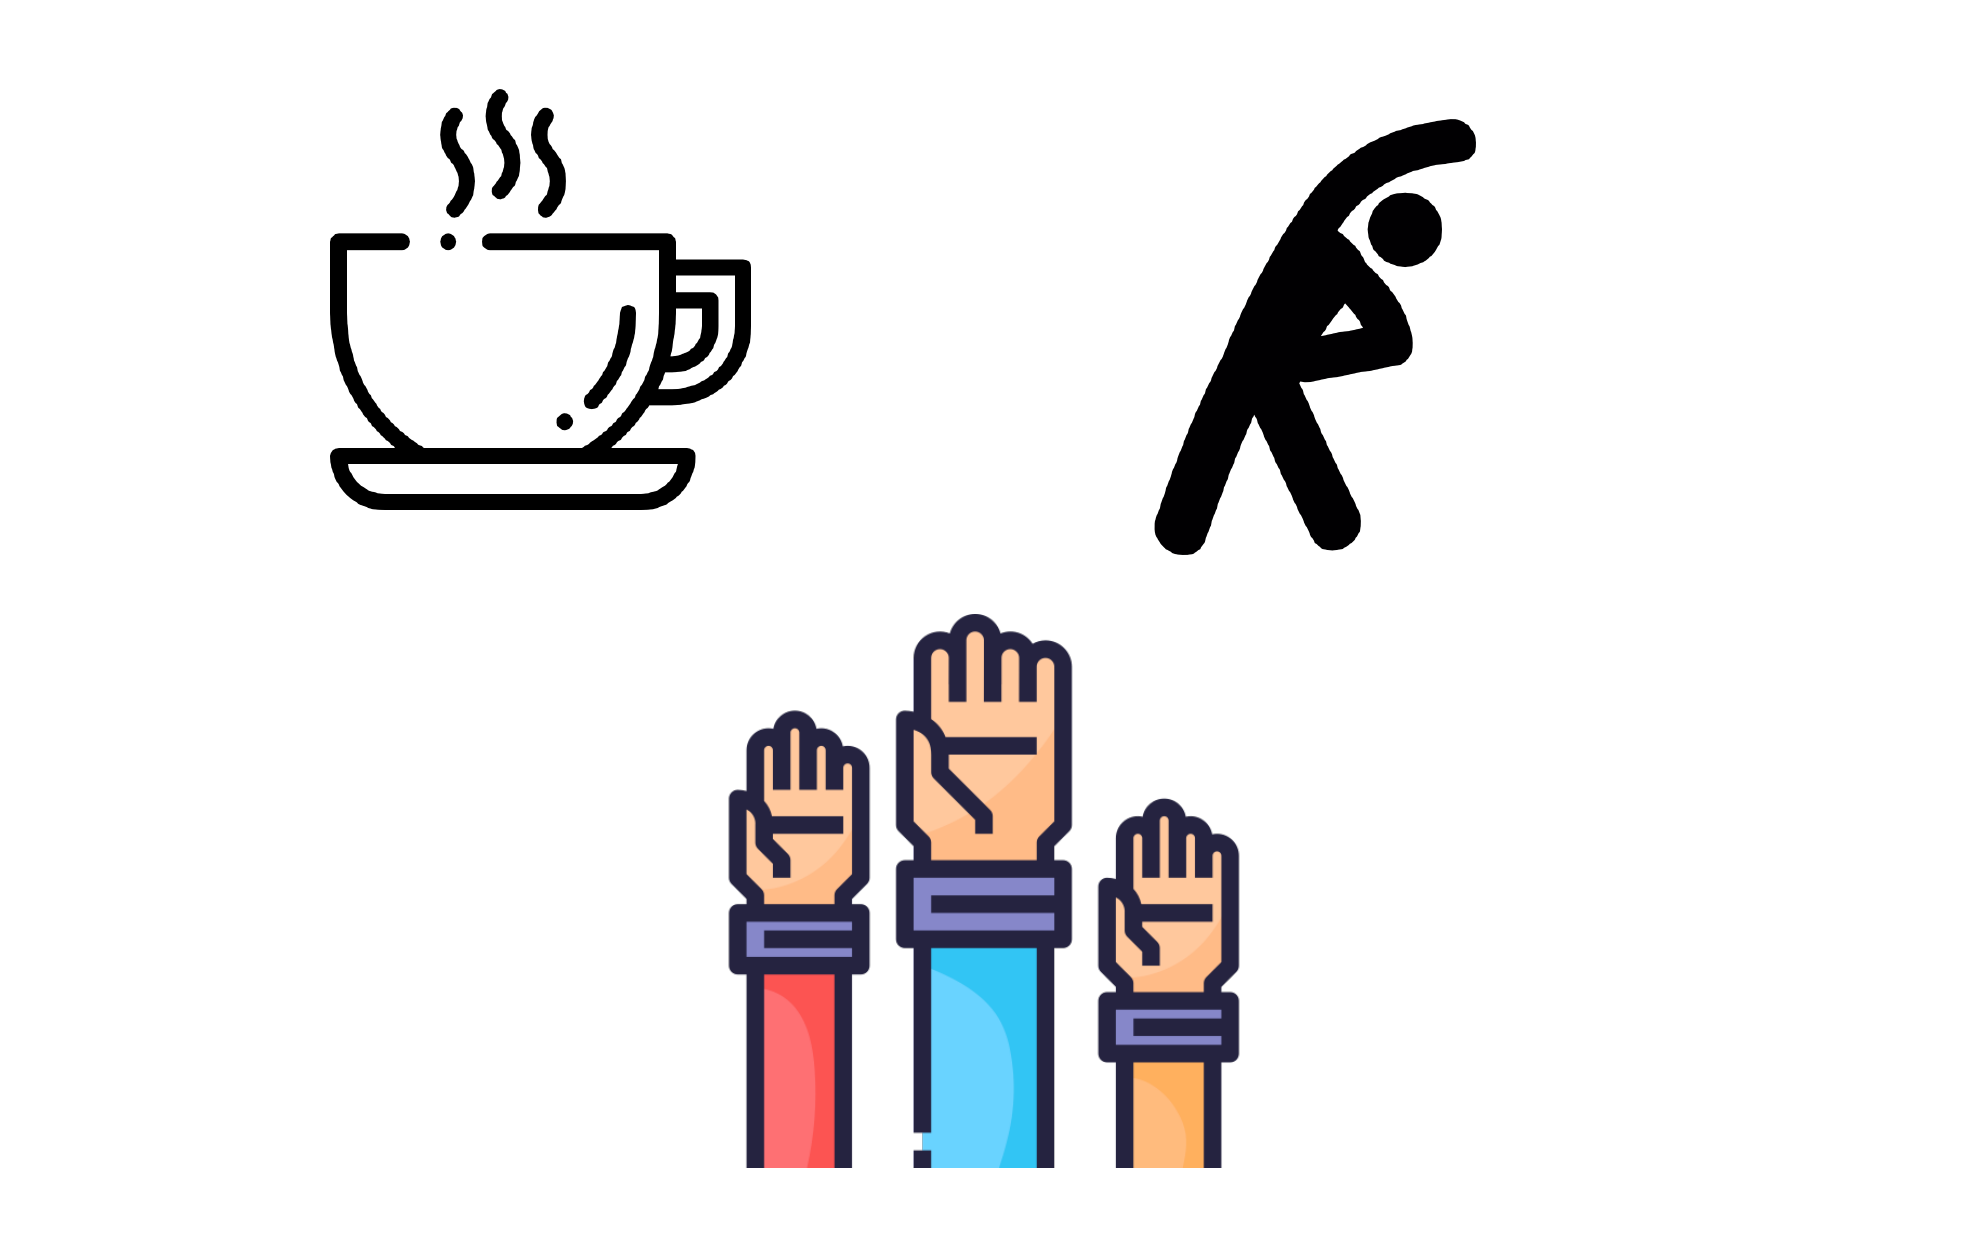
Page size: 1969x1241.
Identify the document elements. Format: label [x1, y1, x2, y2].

picture [707, 614, 1261, 1168]
picture [1097, 119, 1533, 556]
picture [330, 89, 751, 511]
